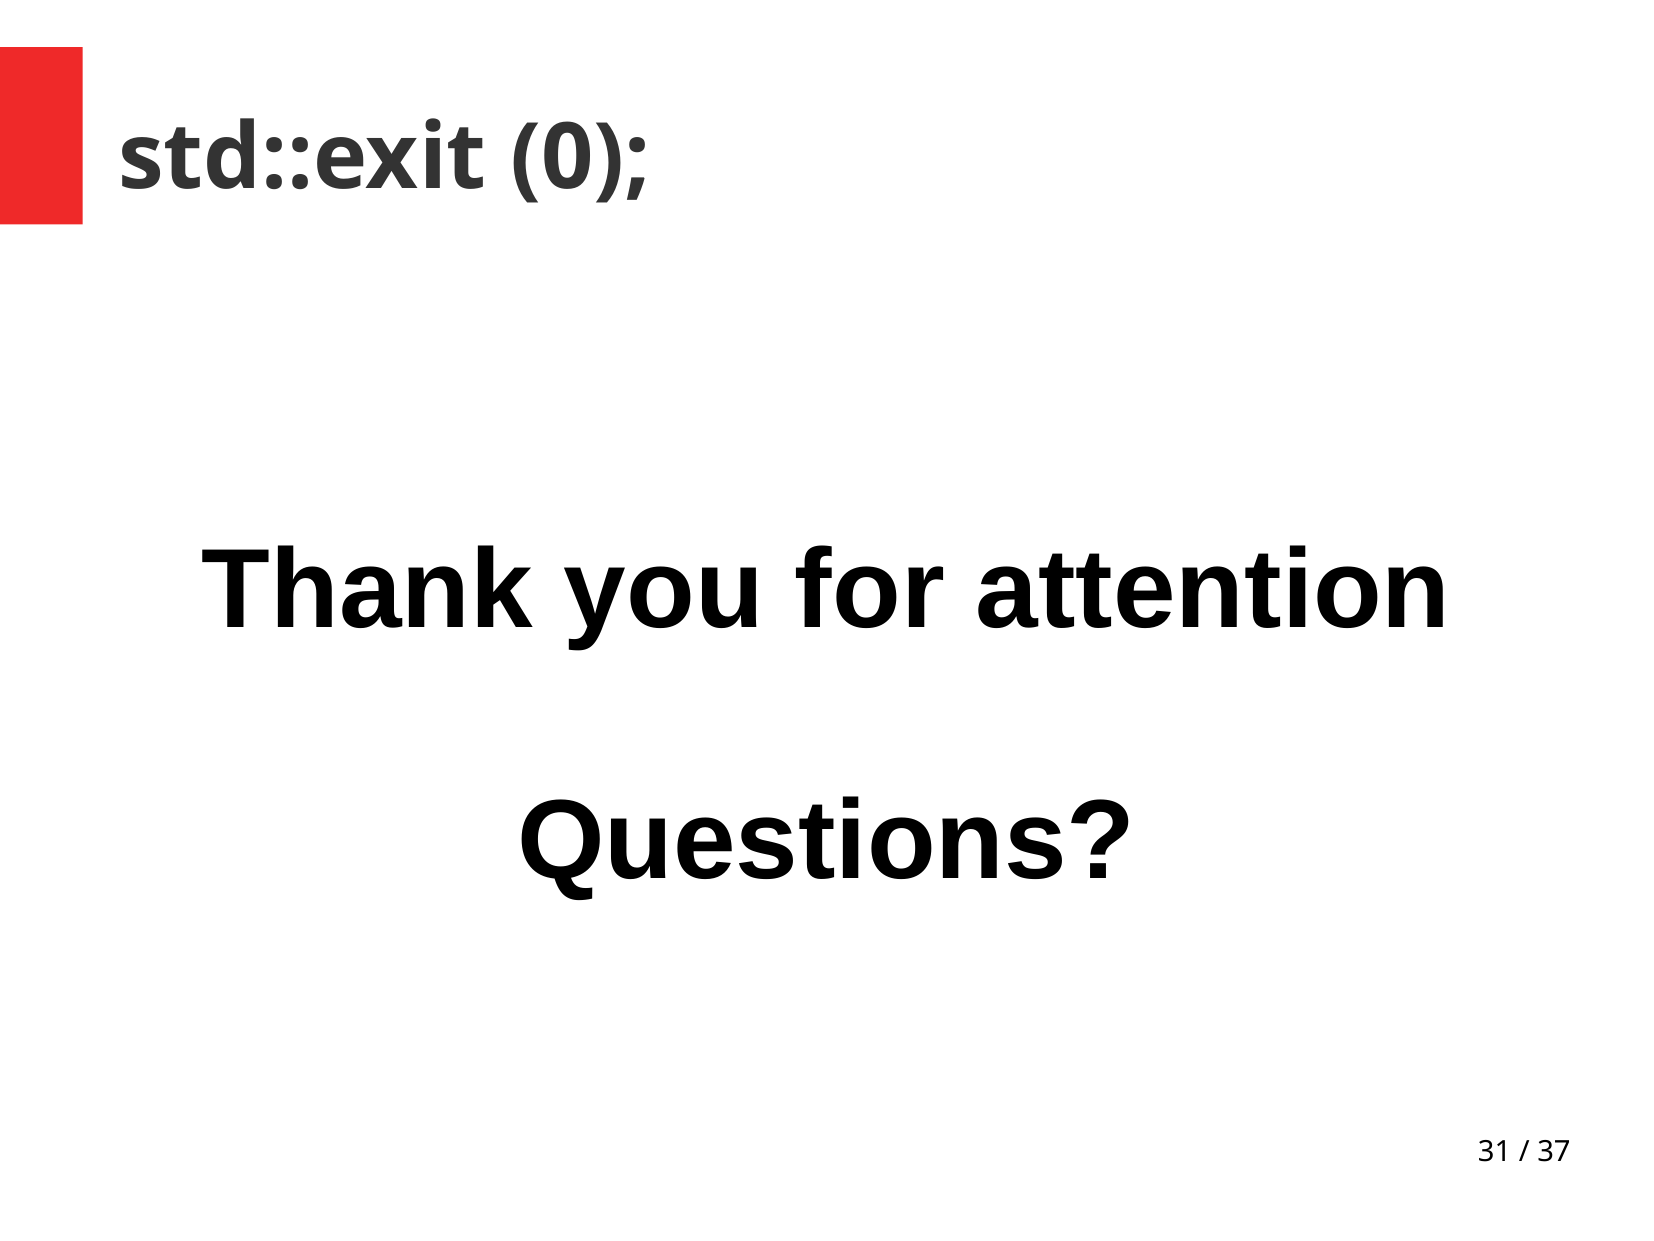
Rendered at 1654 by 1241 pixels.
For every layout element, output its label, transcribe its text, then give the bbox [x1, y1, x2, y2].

title std::exit (0); [118, 49, 1571, 257]
subtitle Thank you for attention Questions? [118, 354, 1536, 1074]
